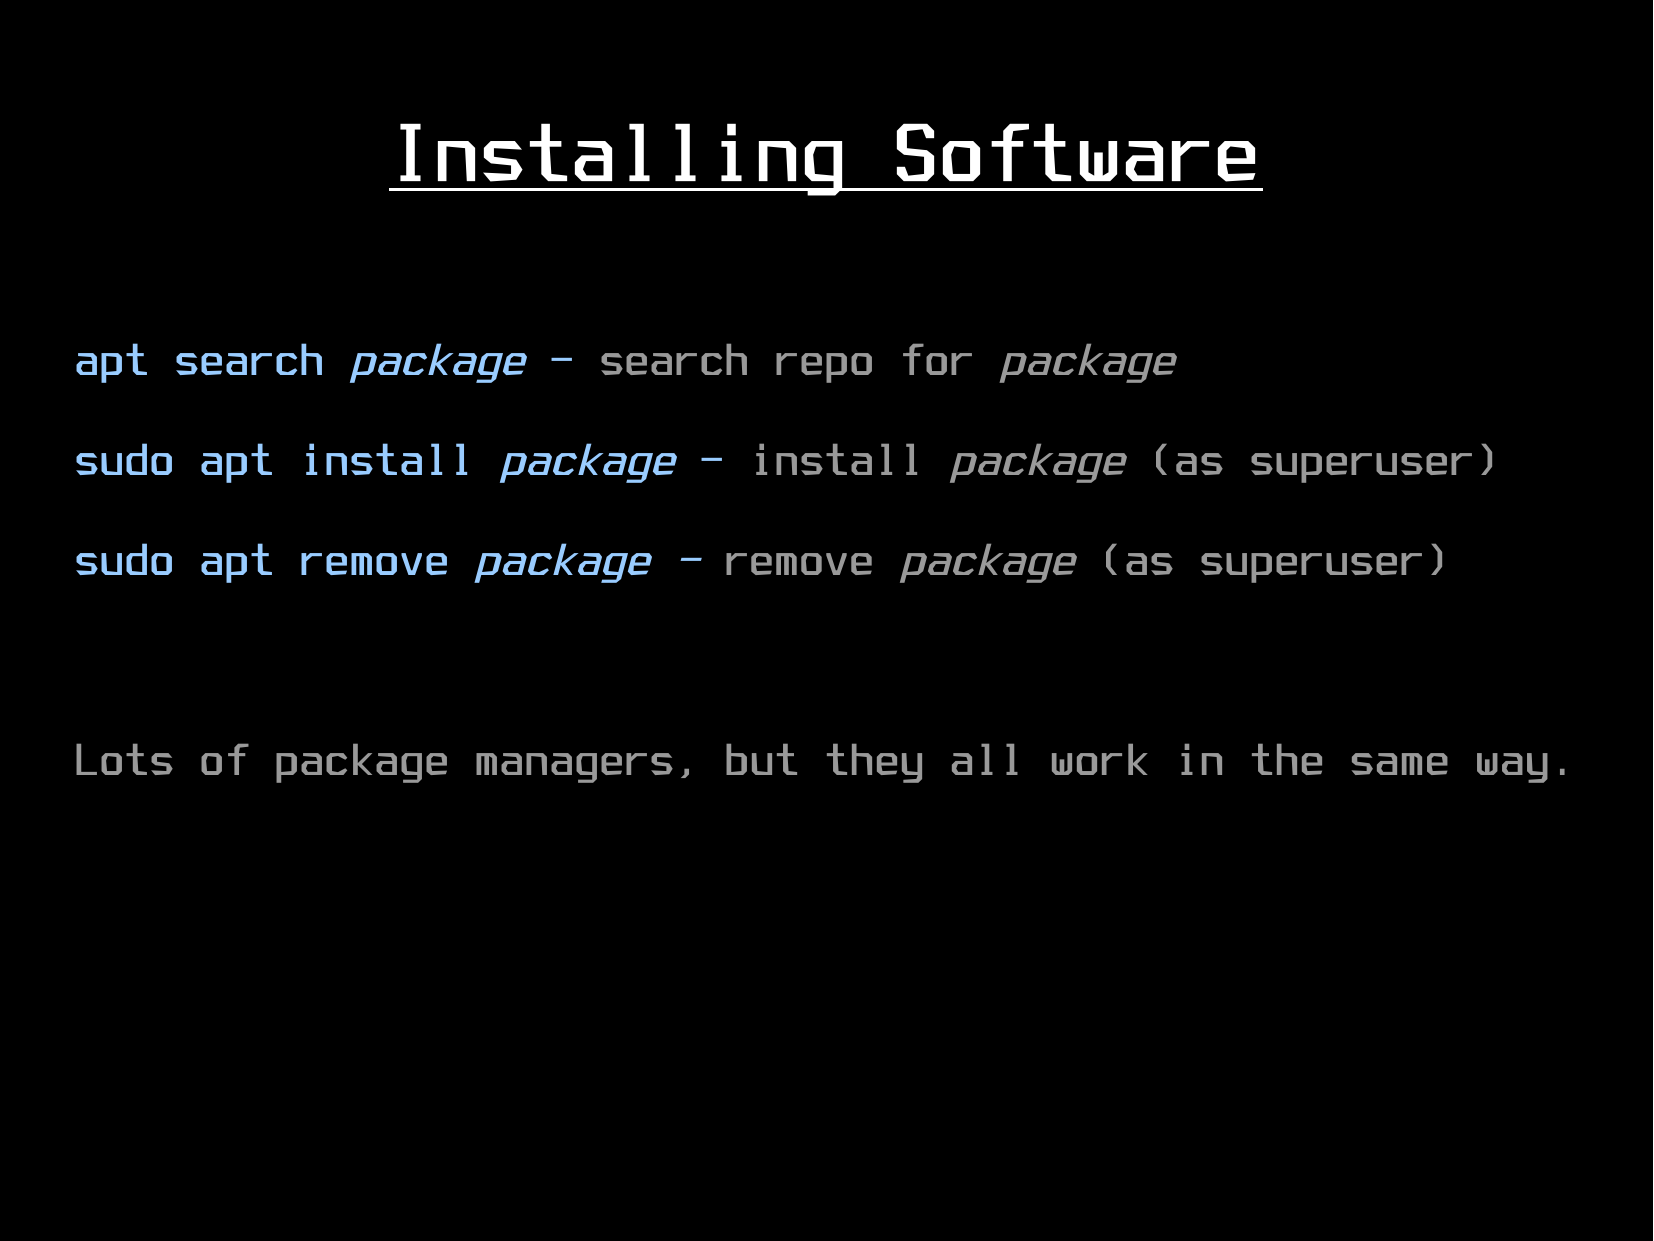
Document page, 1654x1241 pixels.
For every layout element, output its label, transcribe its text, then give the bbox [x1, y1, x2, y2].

text_box apt search package - search repo for package sudo apt install package - install package (as superuser) sudo apt remove package - remove package (as superuser) Lots of package managers, but they all work in the same way. [75, 285, 1591, 752]
title Installing Software [82, 49, 1571, 257]
